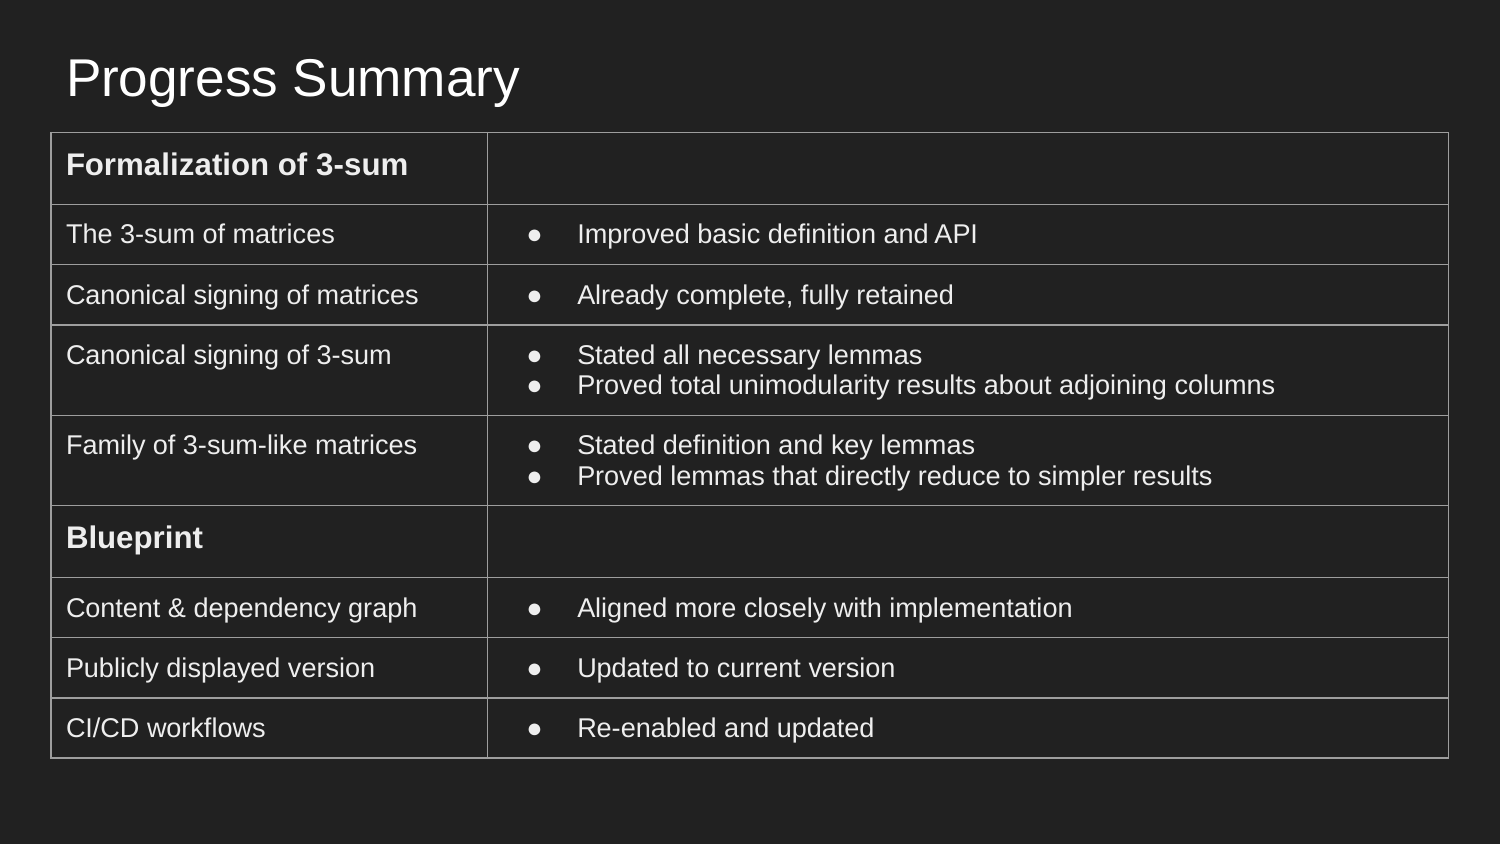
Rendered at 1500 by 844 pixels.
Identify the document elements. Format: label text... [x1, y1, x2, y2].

table_header Formalization of 3-sum [52, 133, 487, 204]
table_cell Family of 3-sum-like matrices [52, 416, 487, 505]
table_cell CI/CD workflows [52, 699, 487, 757]
title Progress Summary [51, 28, 1449, 123]
table_cell Updated to current version [488, 638, 1448, 697]
table_cell Improved basic definition and API [488, 205, 1448, 264]
table_cell Stated all necessary lemmas Proved total unimodularity results about adjoining columns [488, 326, 1448, 415]
table_cell Canonical signing of 3-sum [52, 326, 487, 415]
table_cell Publicly displayed version [52, 638, 487, 697]
table_cell Already complete, fully retained [488, 265, 1448, 324]
table_cell Blueprint [52, 506, 487, 577]
table_cell Canonical signing of matrices [52, 265, 487, 324]
table_header [488, 133, 1448, 204]
table_cell Aligned more closely with implementation [488, 578, 1448, 637]
table_cell The 3-sum of matrices [52, 205, 487, 264]
table_cell Stated definition and key lemmas Proved lemmas that directly reduce to simpler results [488, 416, 1448, 505]
table_cell [488, 506, 1448, 577]
table_cell Content & dependency graph [52, 578, 487, 637]
table_cell Re-enabled and updated [488, 699, 1448, 757]
